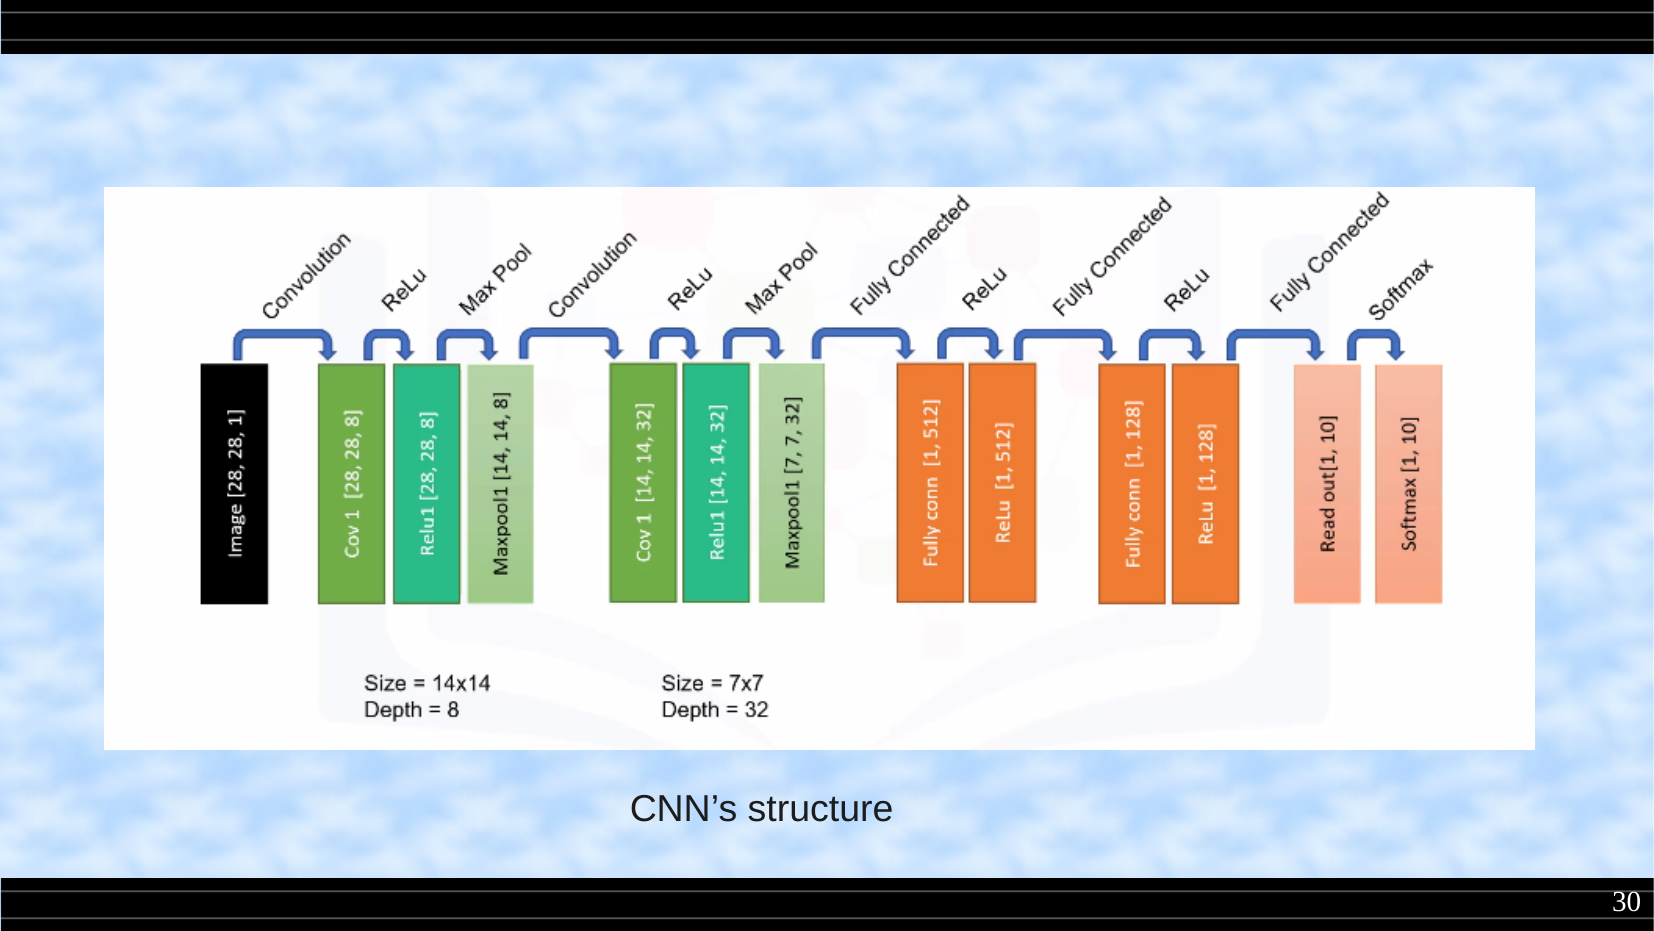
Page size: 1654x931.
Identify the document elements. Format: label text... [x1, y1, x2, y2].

text_box CNN’s structure [614, 779, 909, 837]
picture [0, 0, 1654, 931]
